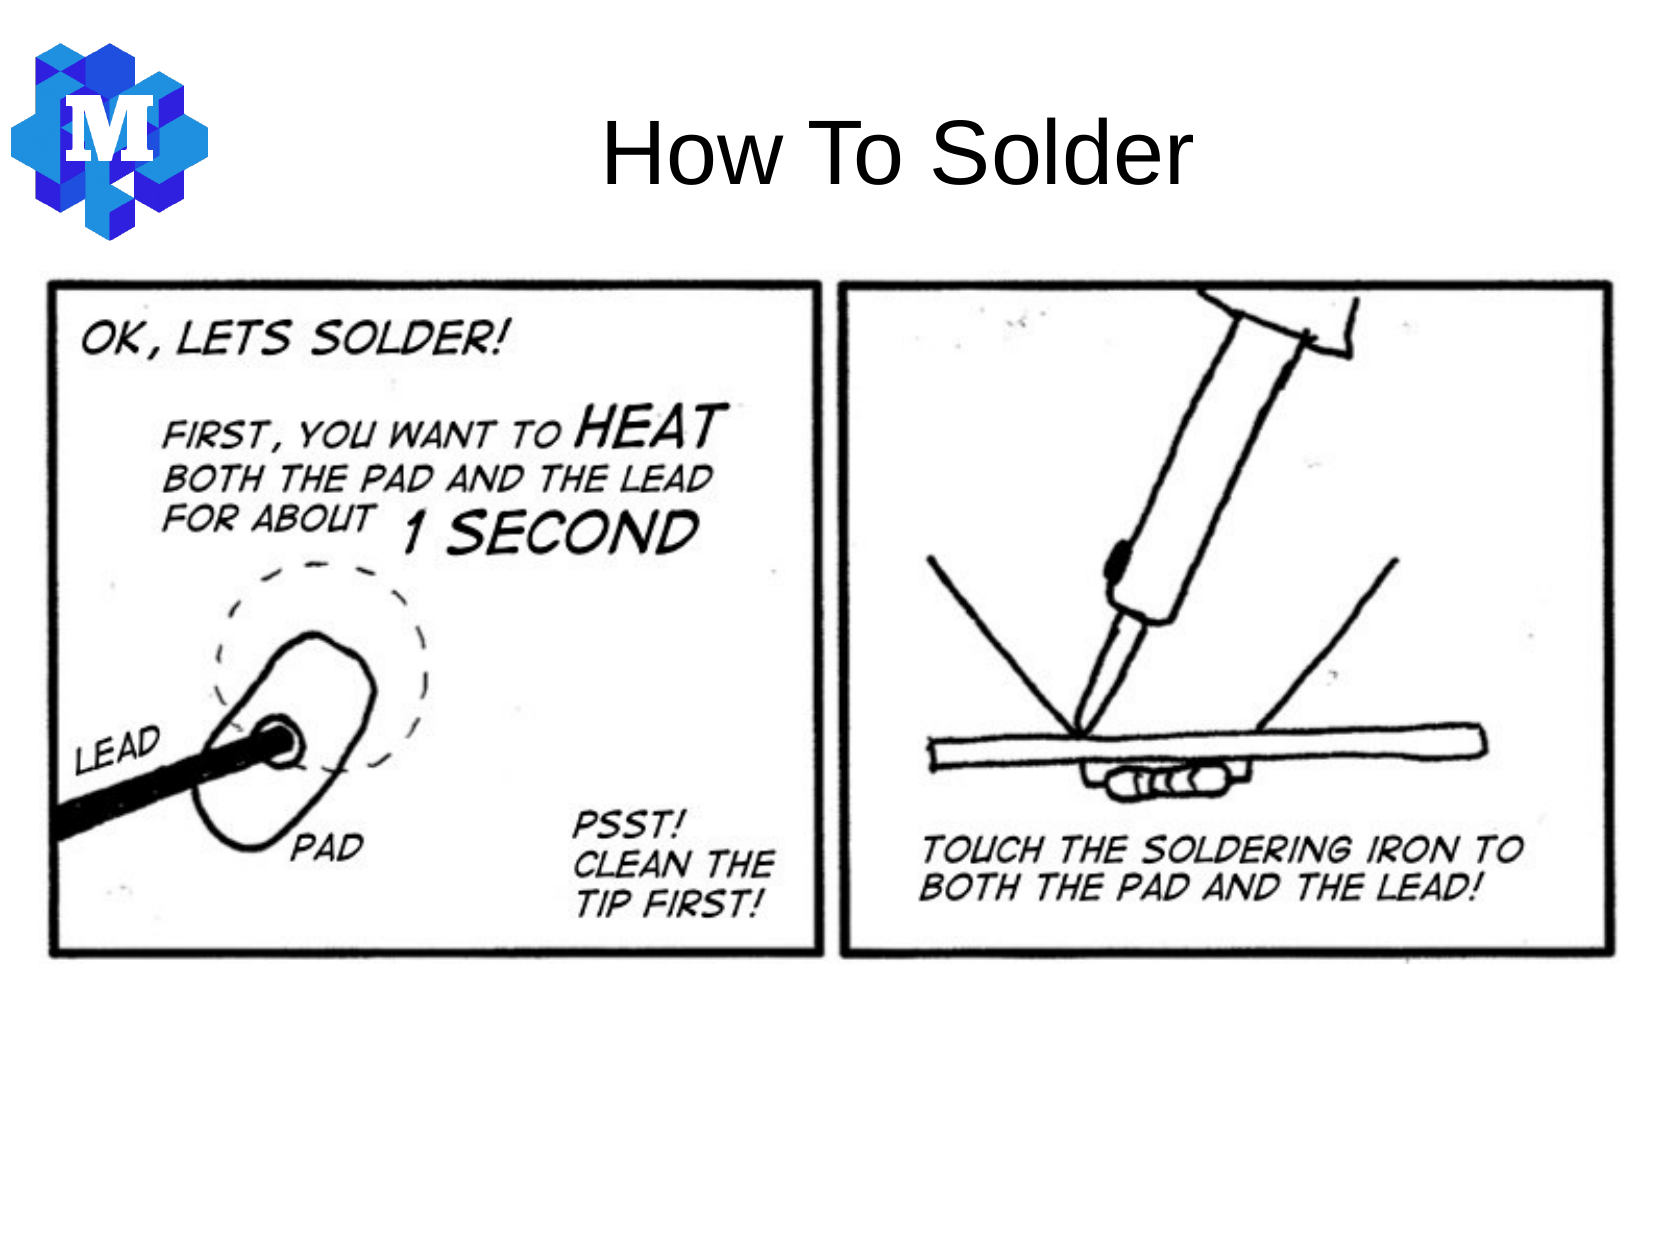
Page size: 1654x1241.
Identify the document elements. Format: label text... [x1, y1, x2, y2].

title How To Solder [225, 49, 1571, 257]
picture [11, 15, 208, 241]
picture [39, 270, 1626, 964]
